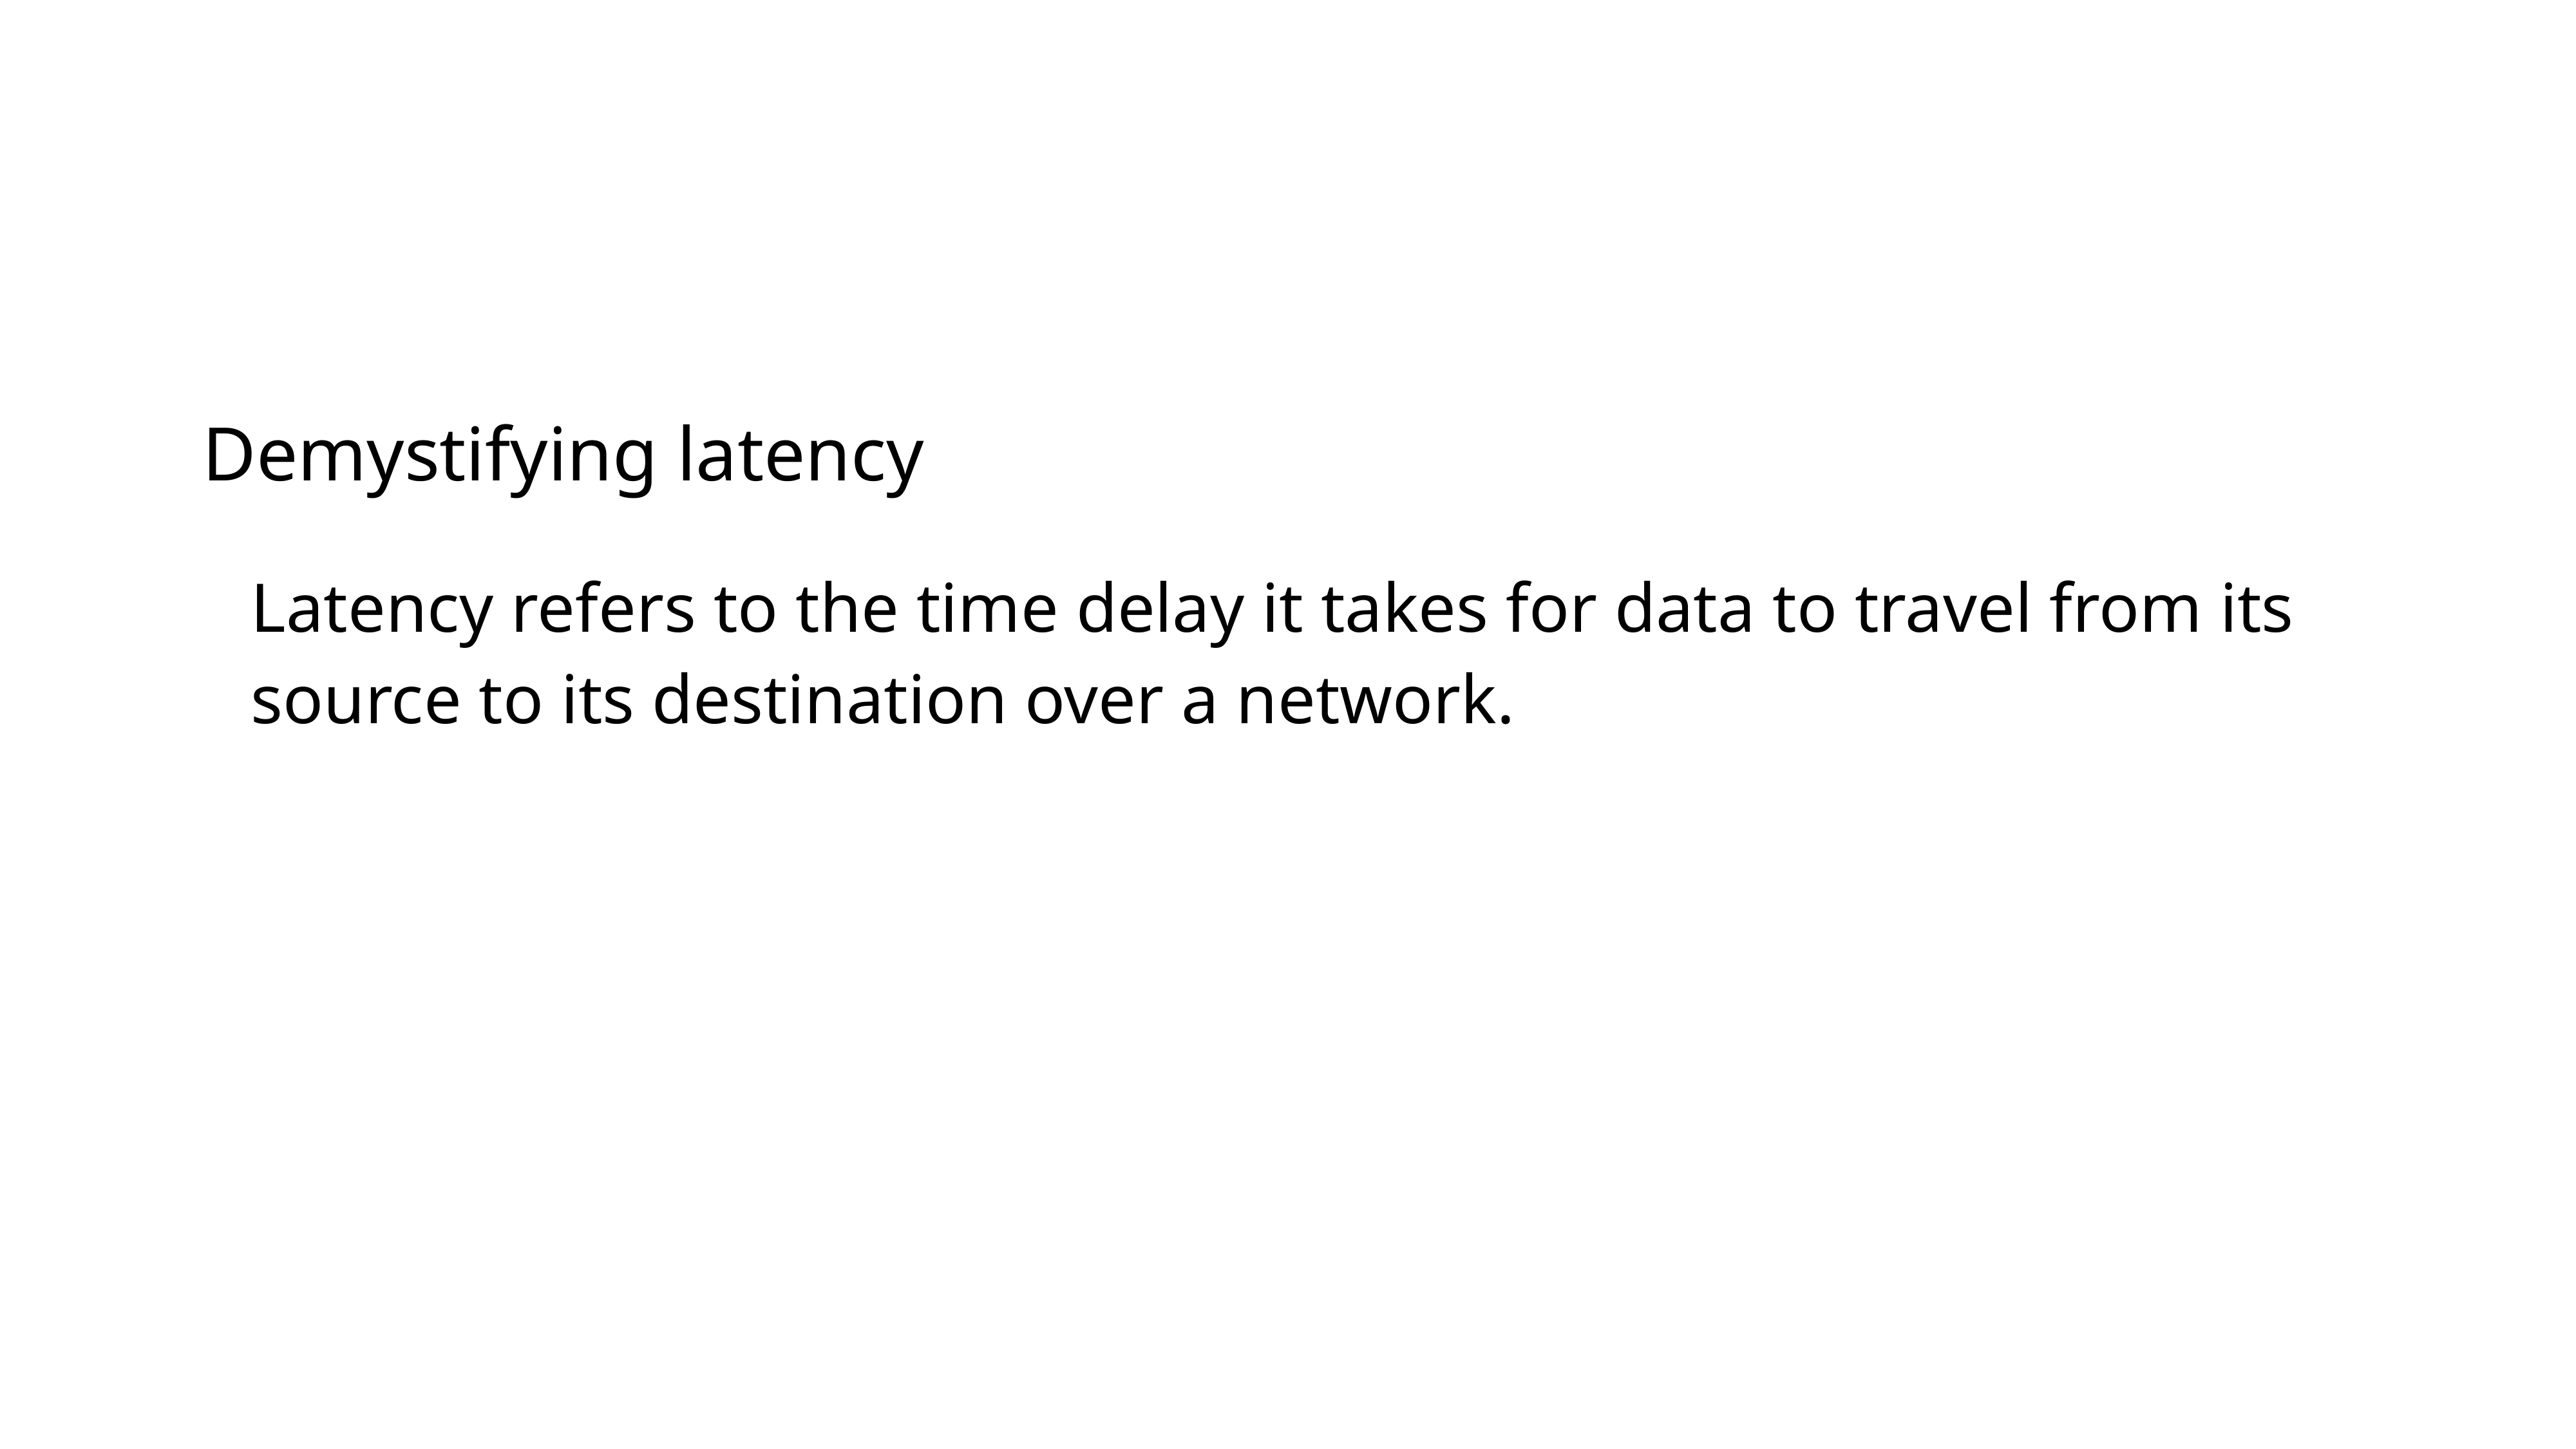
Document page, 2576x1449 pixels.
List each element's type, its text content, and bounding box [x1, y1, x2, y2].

text_box Demystifying latency [193, 397, 1981, 507]
text_box Latency refers to the time delay it takes for data to travel from its source to its destination over a network. [242, 555, 2319, 749]
